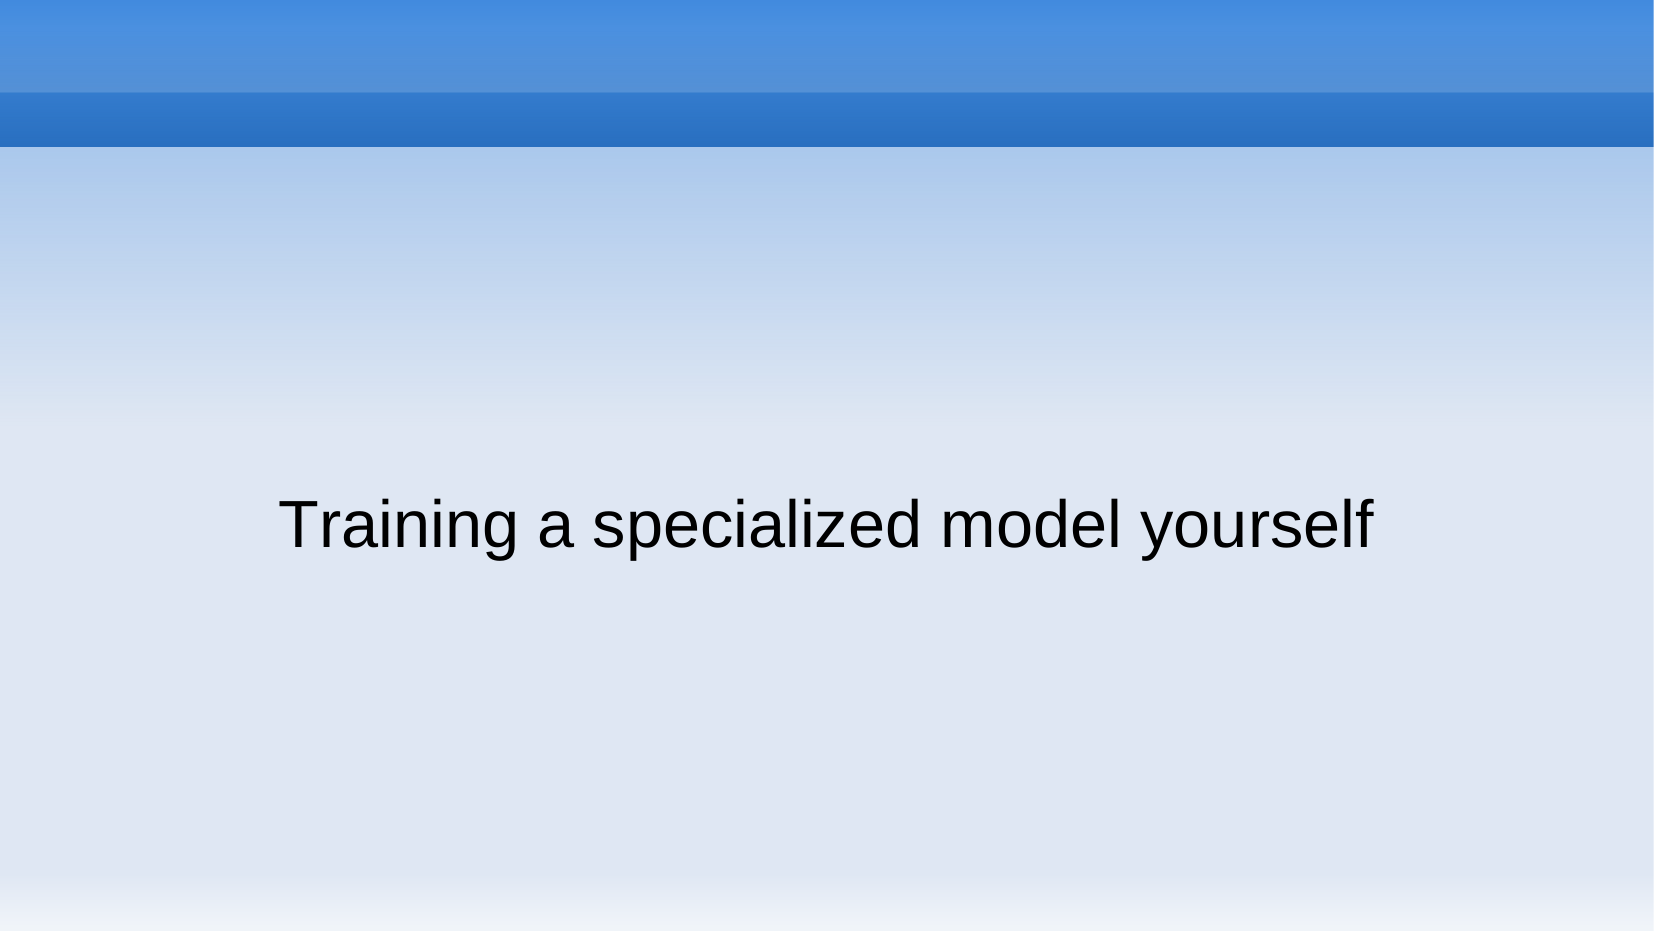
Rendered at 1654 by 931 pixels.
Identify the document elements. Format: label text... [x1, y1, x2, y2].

subtitle Training a specialized model yourself [82, 217, 1571, 832]
picture [0, 0, 1654, 931]
